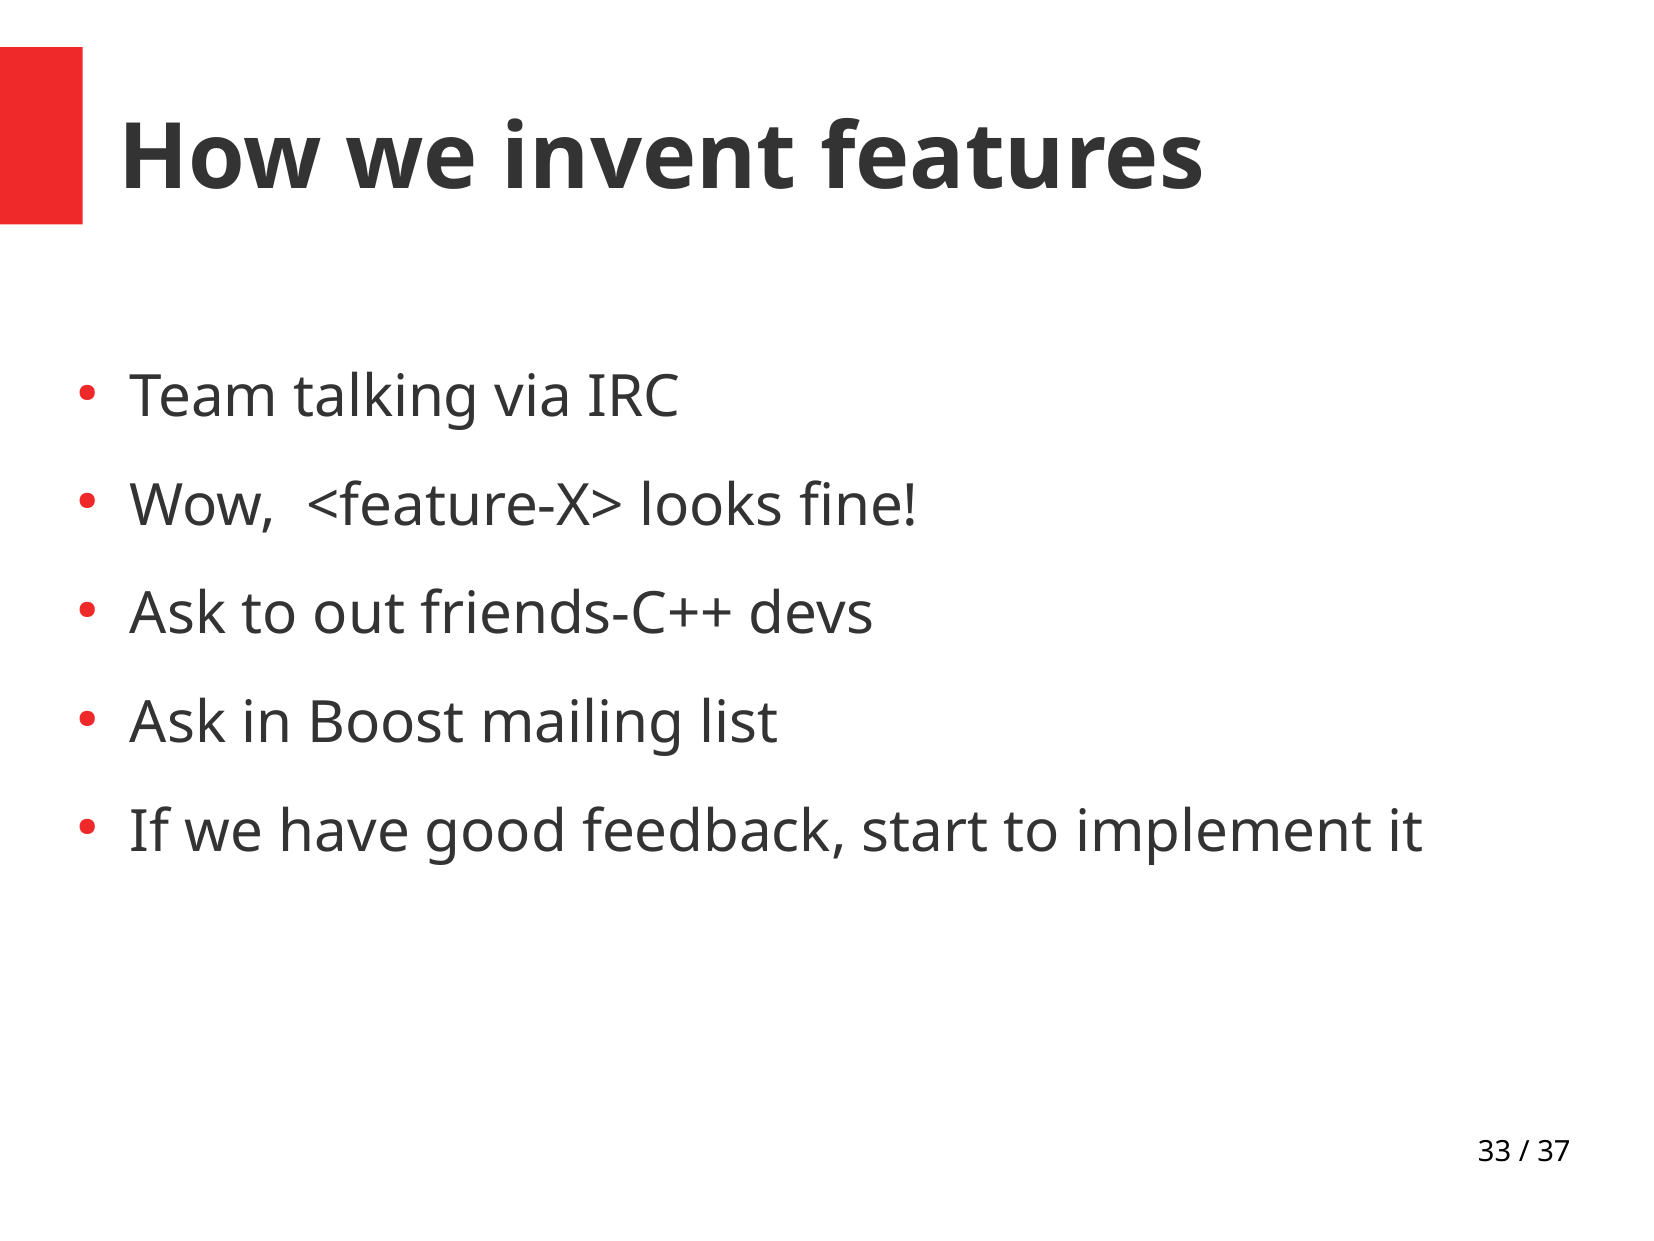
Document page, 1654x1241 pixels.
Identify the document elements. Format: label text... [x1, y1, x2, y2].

list Team talking via IRC Wow, <feature-X> looks fine! Ask to out friends-C++ devs Ask in Boost mailing list If we have good feedback, start to implement it [59, 354, 1571, 1074]
title How we invent features [118, 49, 1571, 257]
